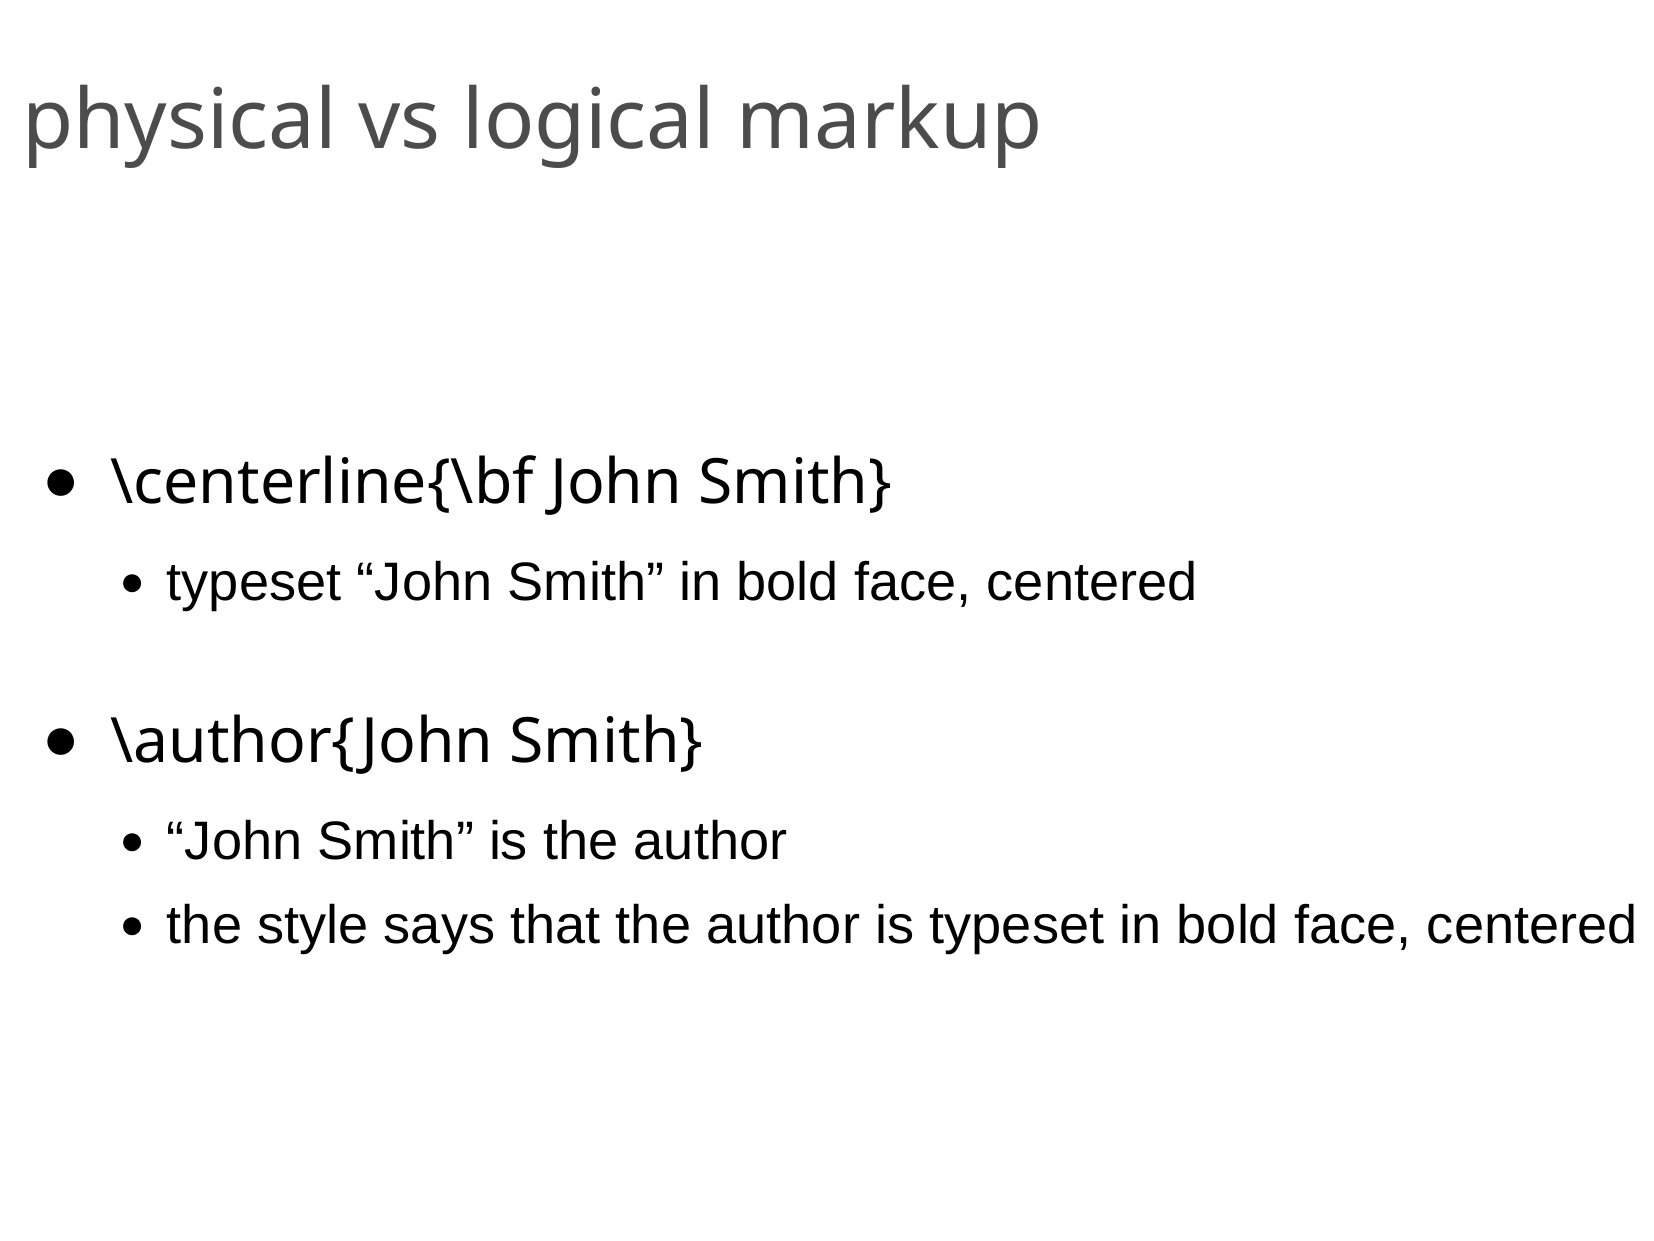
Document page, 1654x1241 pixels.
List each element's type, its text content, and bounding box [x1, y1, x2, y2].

title physical vs logical markup [22, 19, 1654, 213]
list \centerline{\bf John Smith} typeset “John Smith” in bold face, centered \author{John Smith} “John Smith” is the author the style says that the author is typeset in bold face, centered [25, 233, 1654, 1158]
